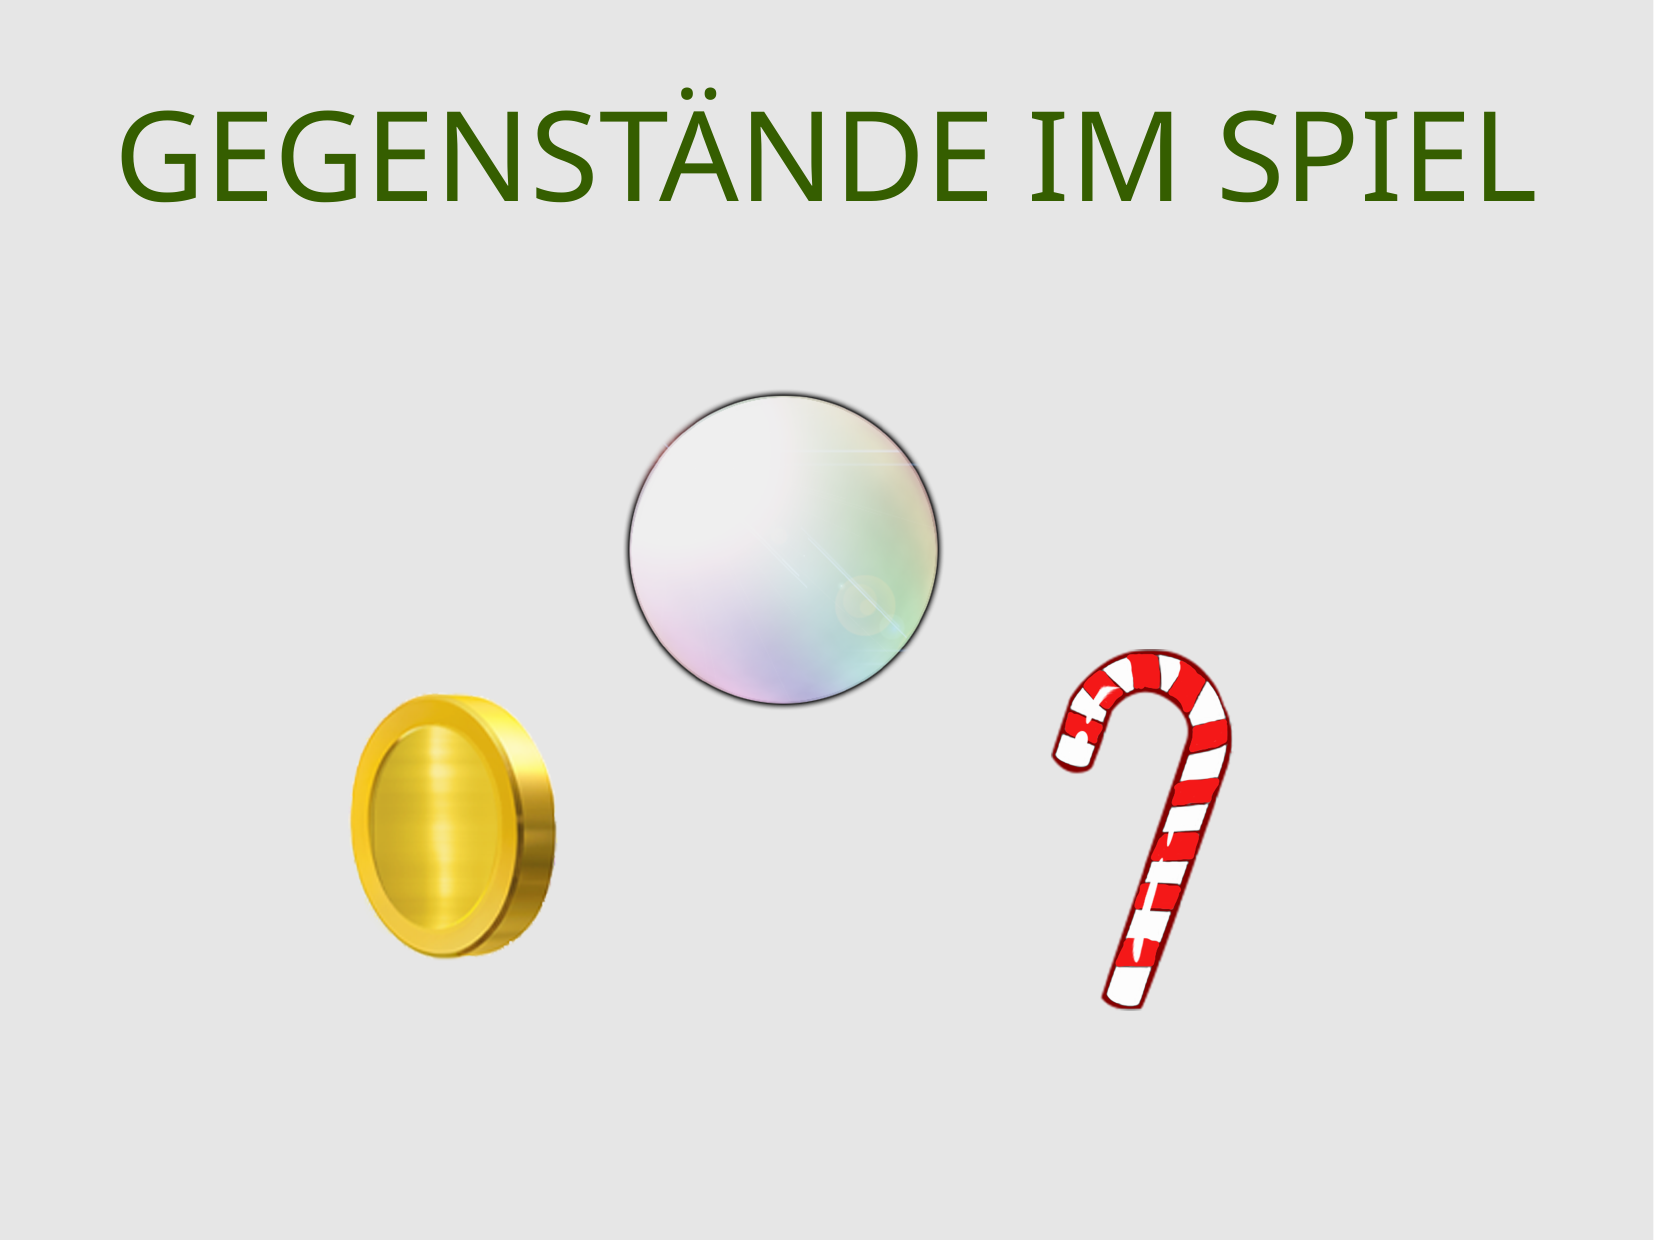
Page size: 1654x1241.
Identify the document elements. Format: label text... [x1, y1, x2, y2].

picture [247, 290, 1406, 1109]
title GEGENSTÄNDE IM SPIEL [82, 49, 1571, 257]
